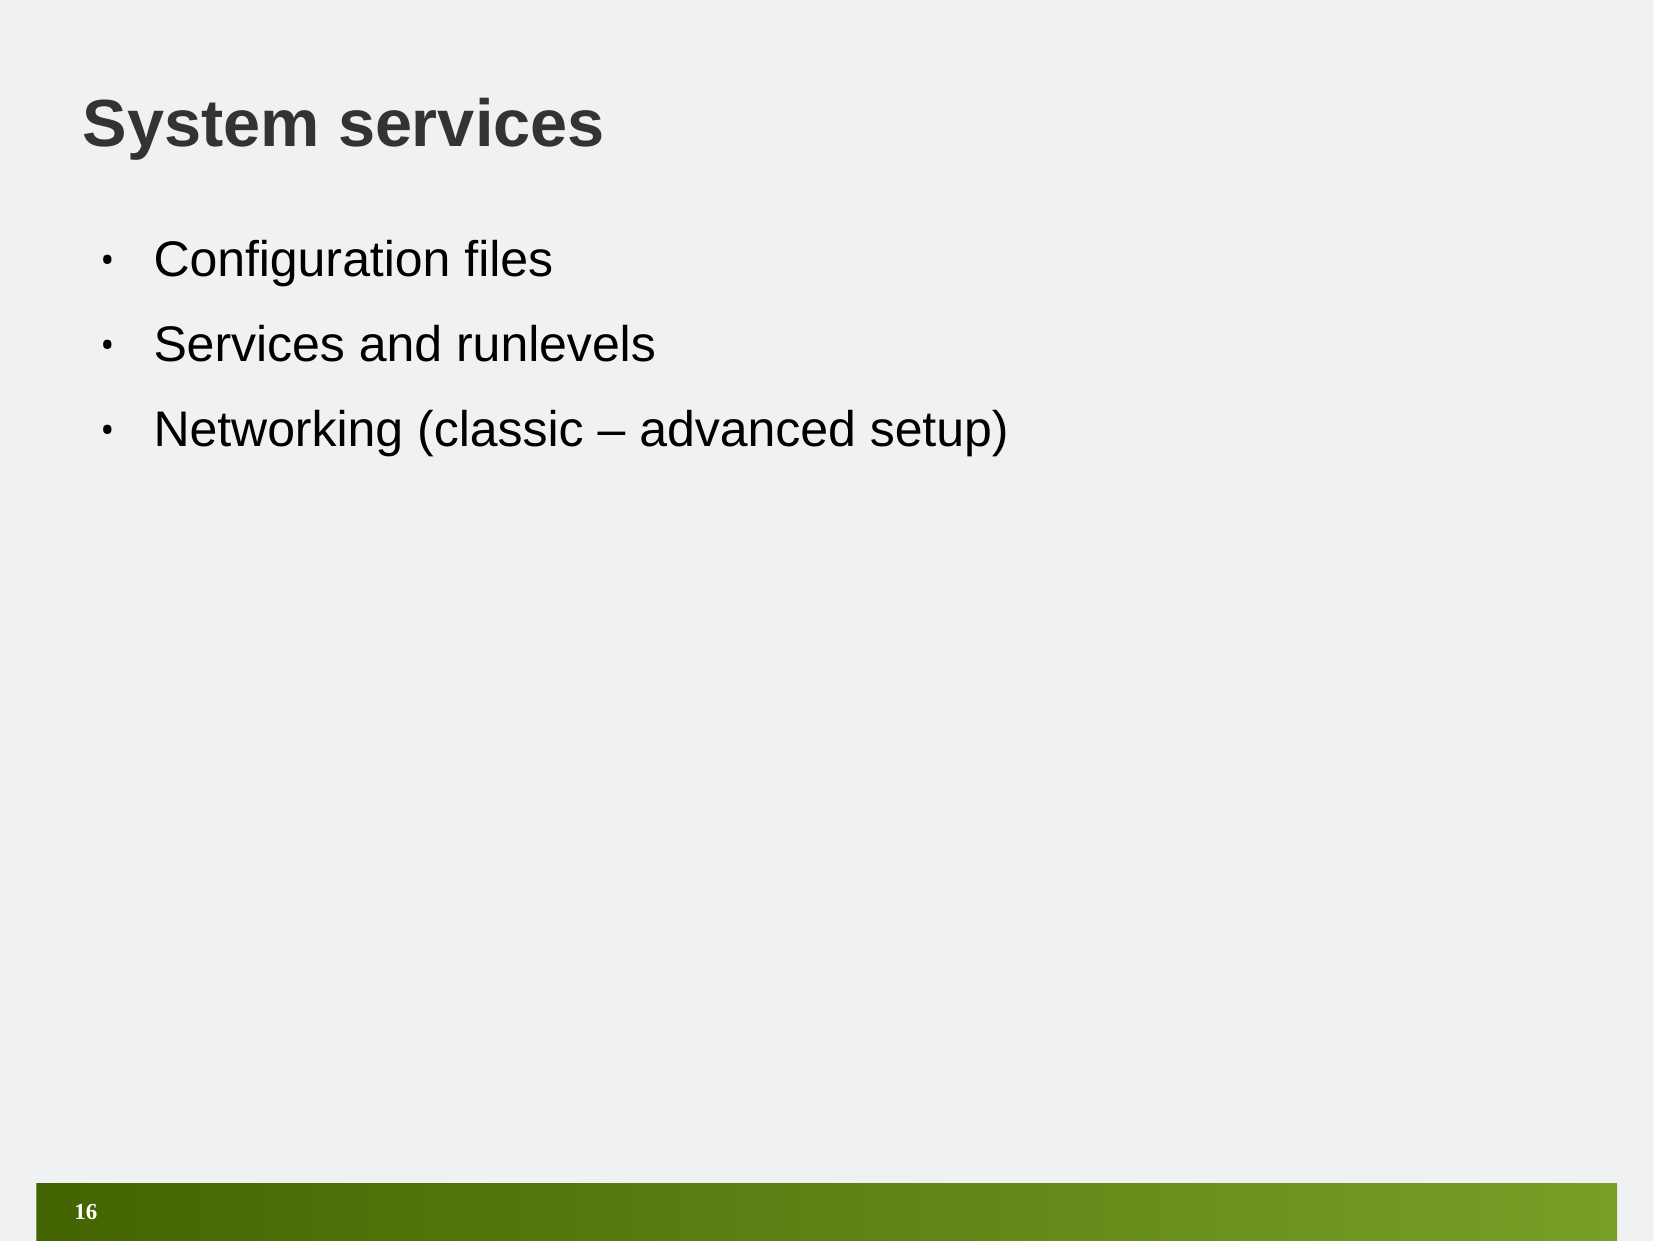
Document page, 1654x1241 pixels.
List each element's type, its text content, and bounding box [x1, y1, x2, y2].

picture [0, 0, 1654, 1241]
list Configuration files Services and runlevels Networking (classic – advanced setup) [82, 231, 1571, 1050]
title System services [82, 49, 1571, 198]
